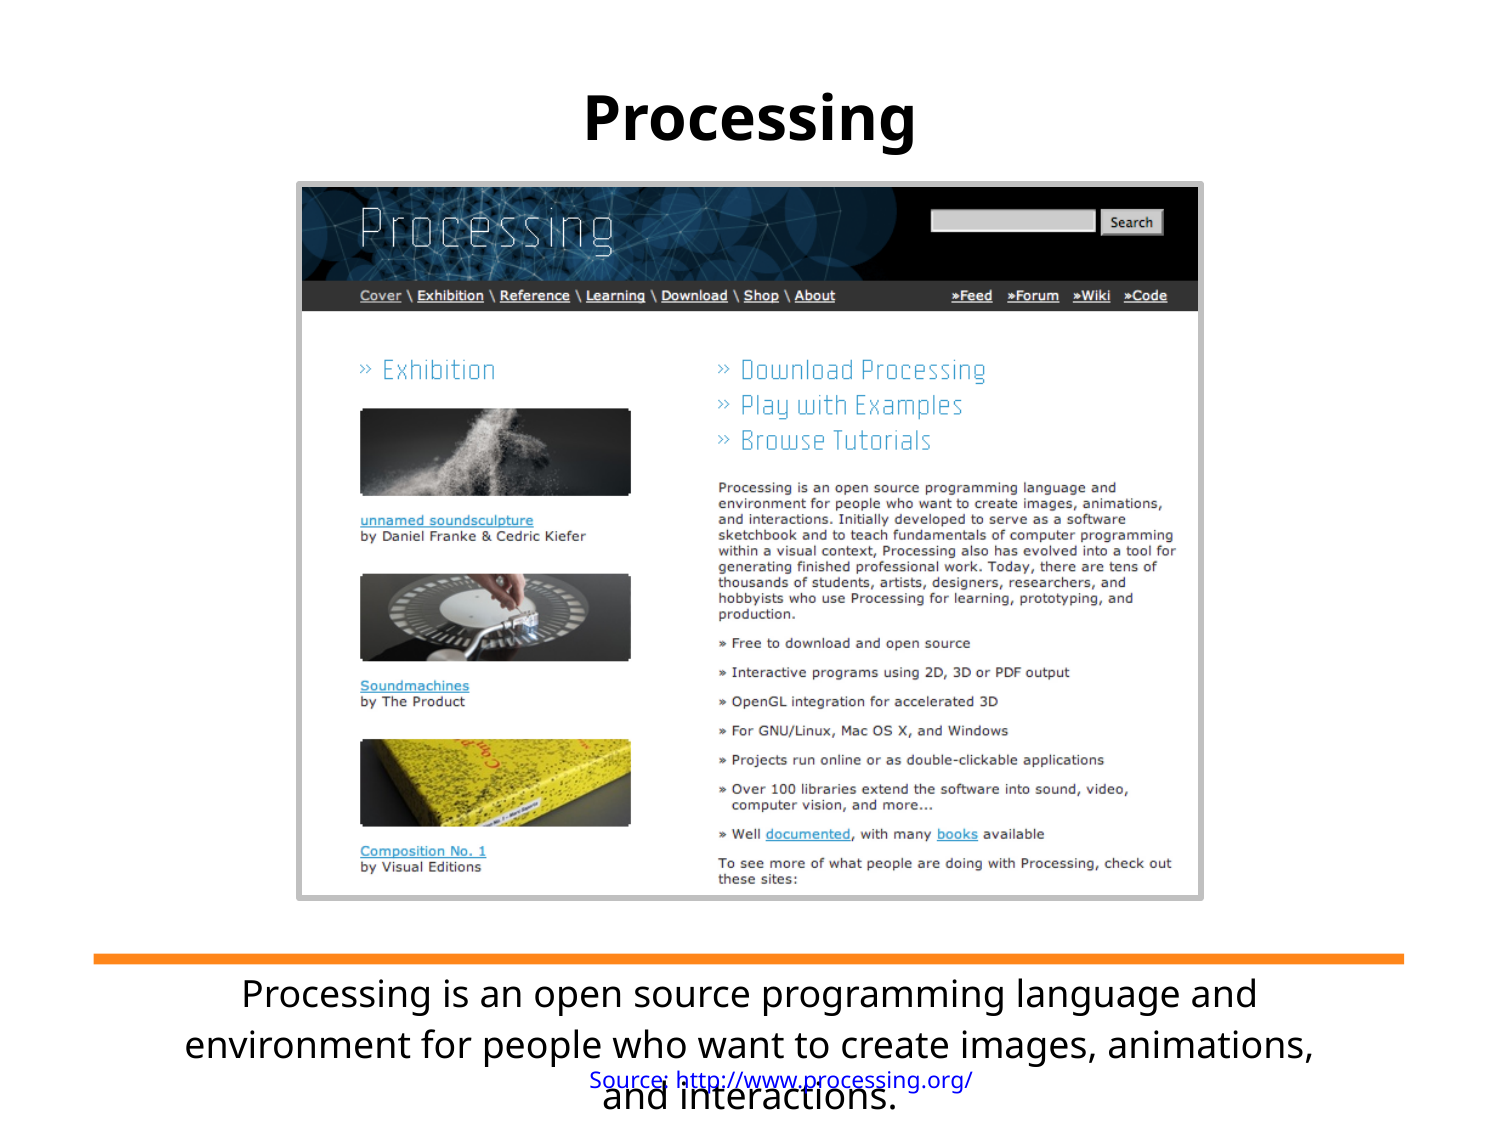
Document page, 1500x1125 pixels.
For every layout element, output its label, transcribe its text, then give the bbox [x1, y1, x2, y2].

title Processing [75, 44, 1426, 188]
text_box Processing is an open source programming language and environment for people who want to create images, animations, and interactions. [154, 960, 1346, 1064]
picture [0, 0, 1500, 1125]
text_box Source: http://www.processing.org/ [574, 1056, 926, 1098]
